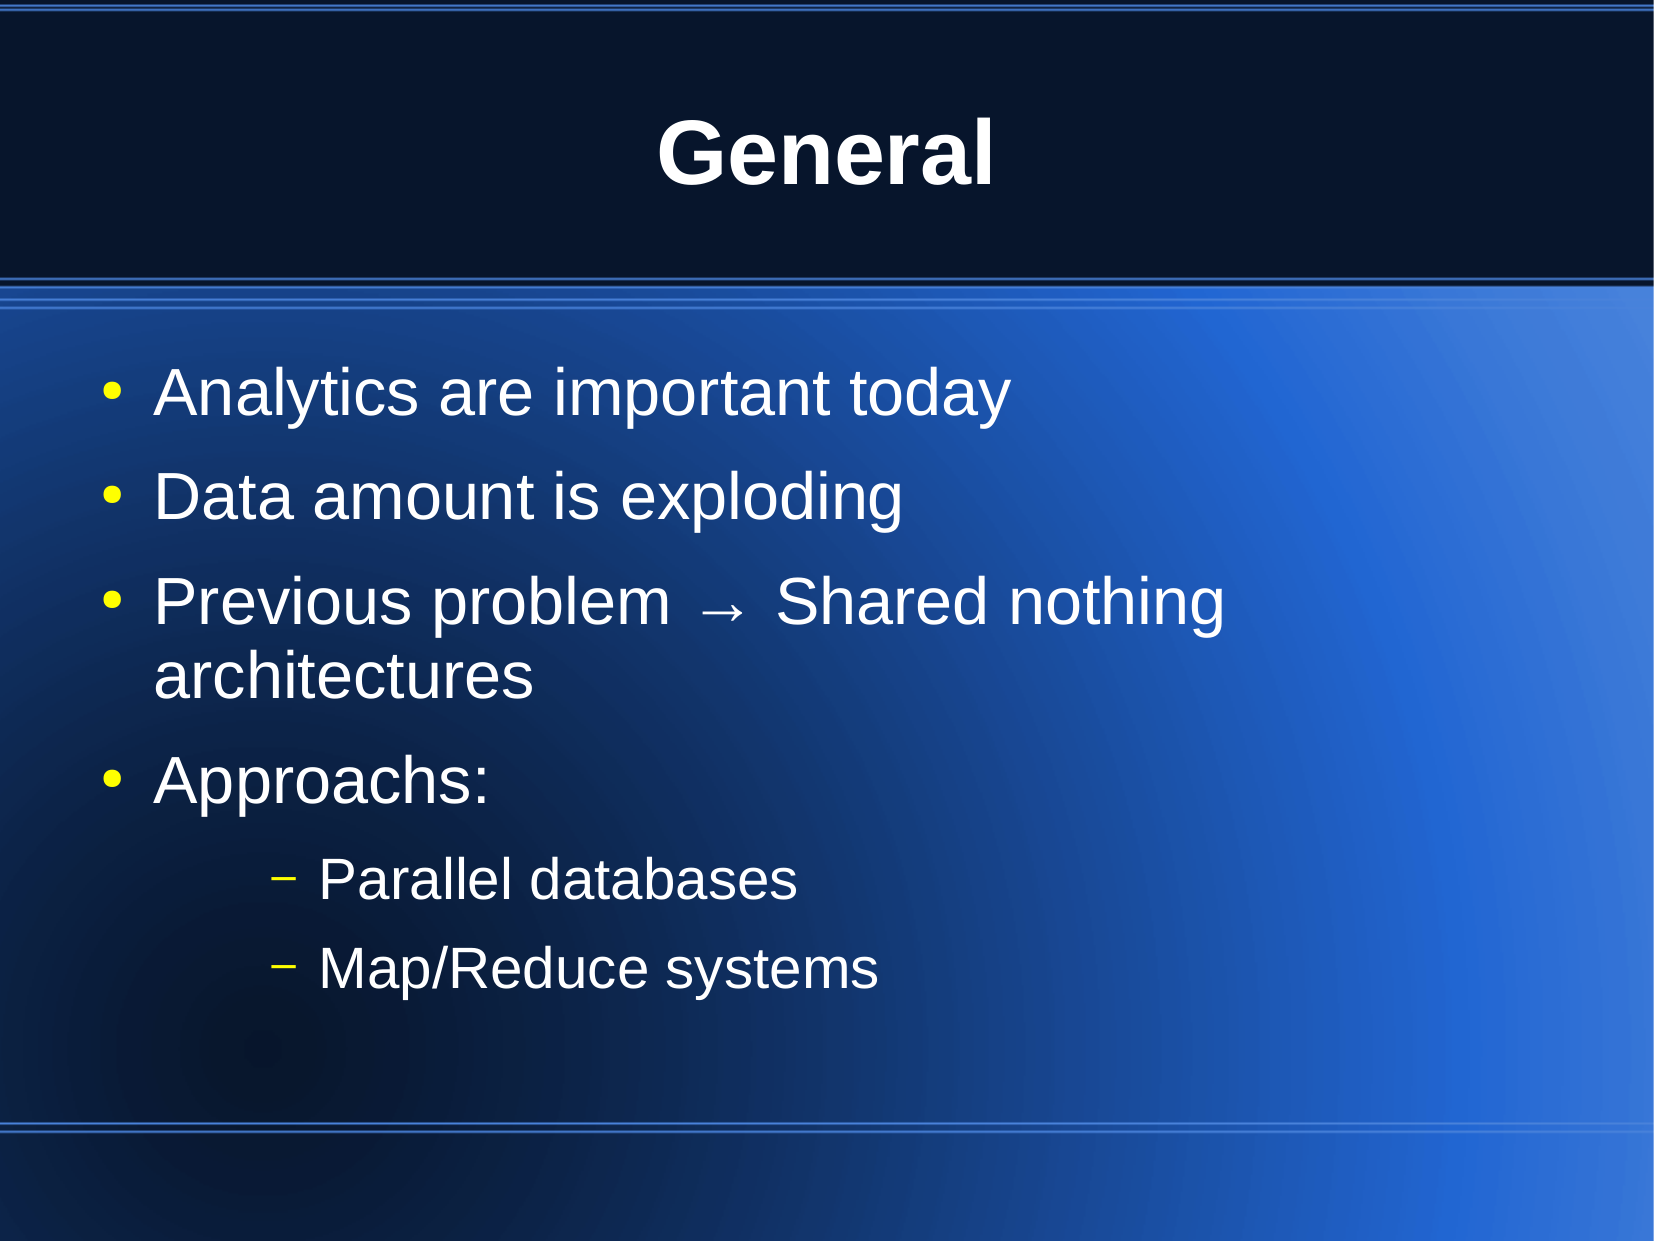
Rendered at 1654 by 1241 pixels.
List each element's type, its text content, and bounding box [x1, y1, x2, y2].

title General [82, 49, 1571, 257]
picture [0, 0, 1654, 1241]
list Analytics are important today Data amount is exploding Previous problem → Shared nothing architectures Approachs: Parallel databases Map/Reduce systems [82, 355, 1536, 1043]
